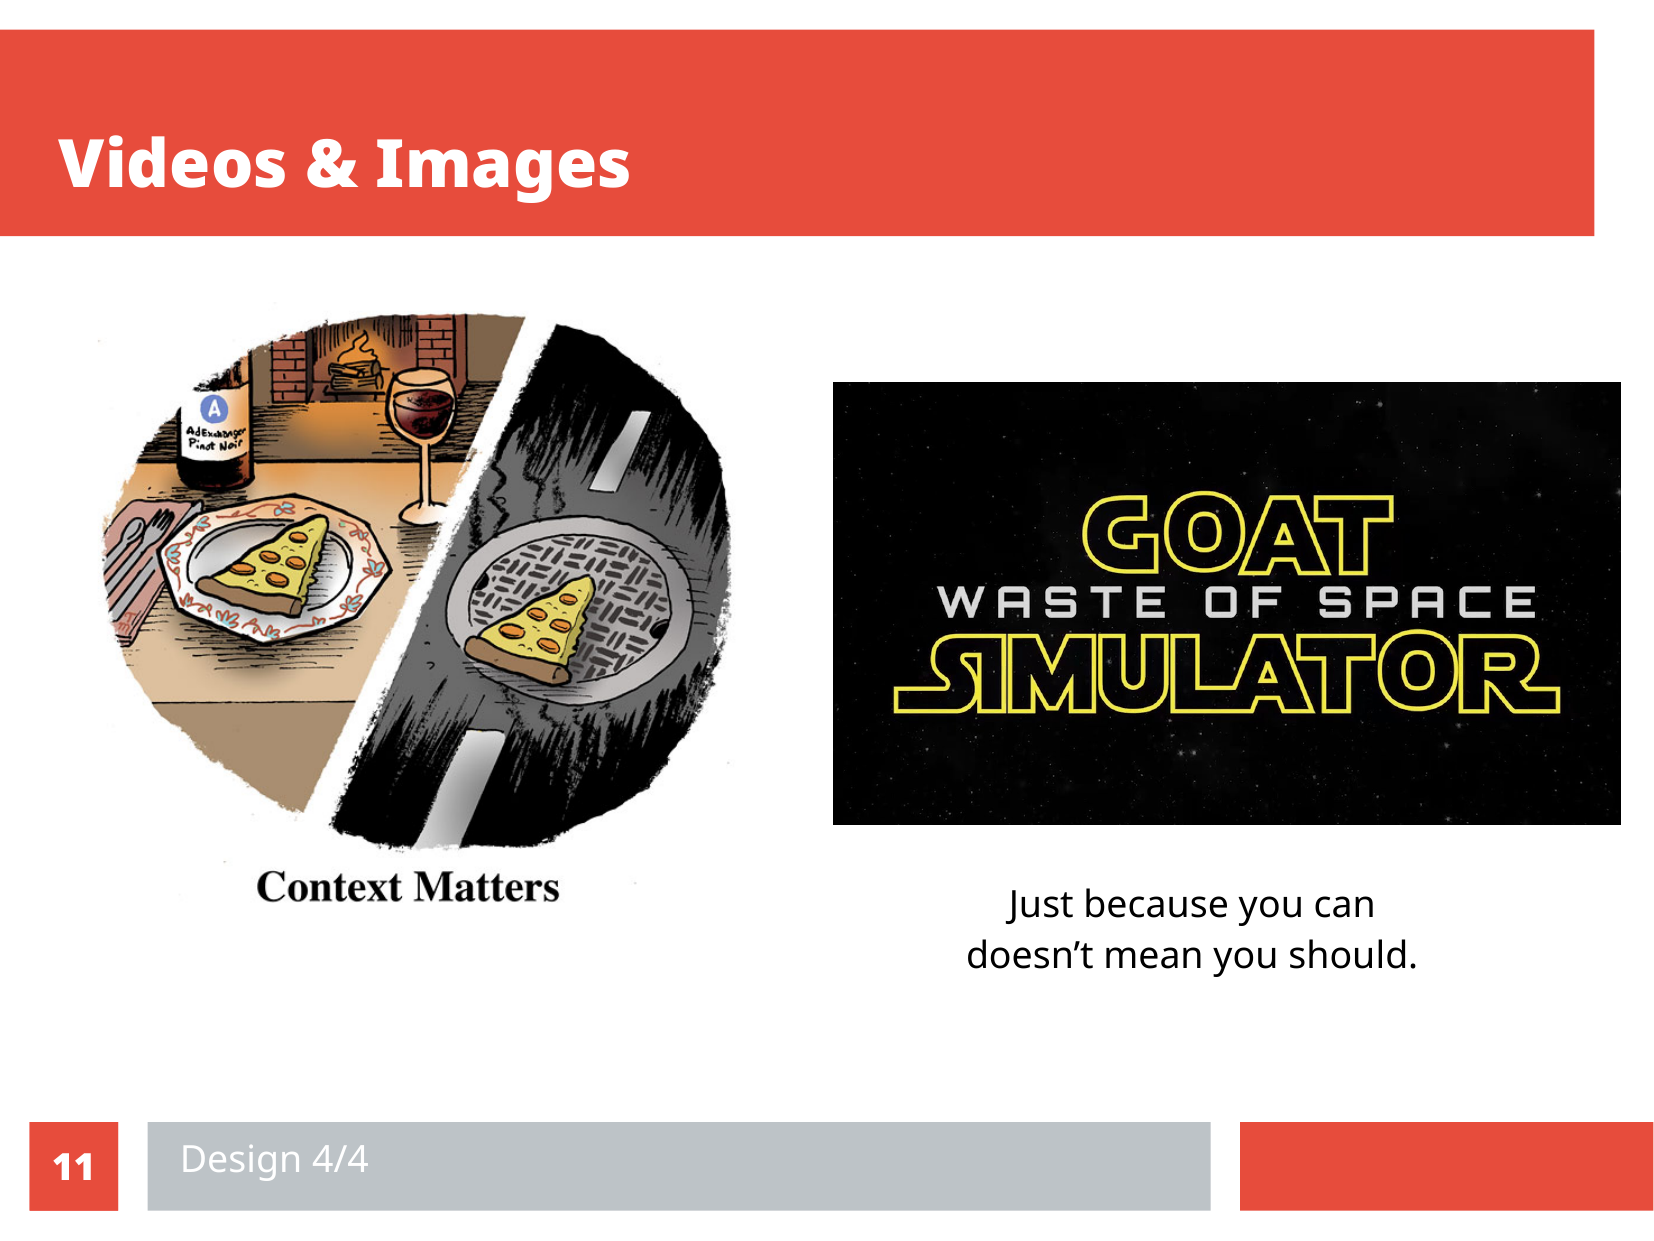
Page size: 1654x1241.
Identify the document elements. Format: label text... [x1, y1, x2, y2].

title Videos & Images [59, 59, 1595, 207]
picture [833, 382, 1621, 826]
text_box Just because you can doesn’t mean you should. [930, 870, 1456, 1016]
picture [89, 302, 751, 916]
text_box Design 4/4 [165, 1125, 736, 1184]
